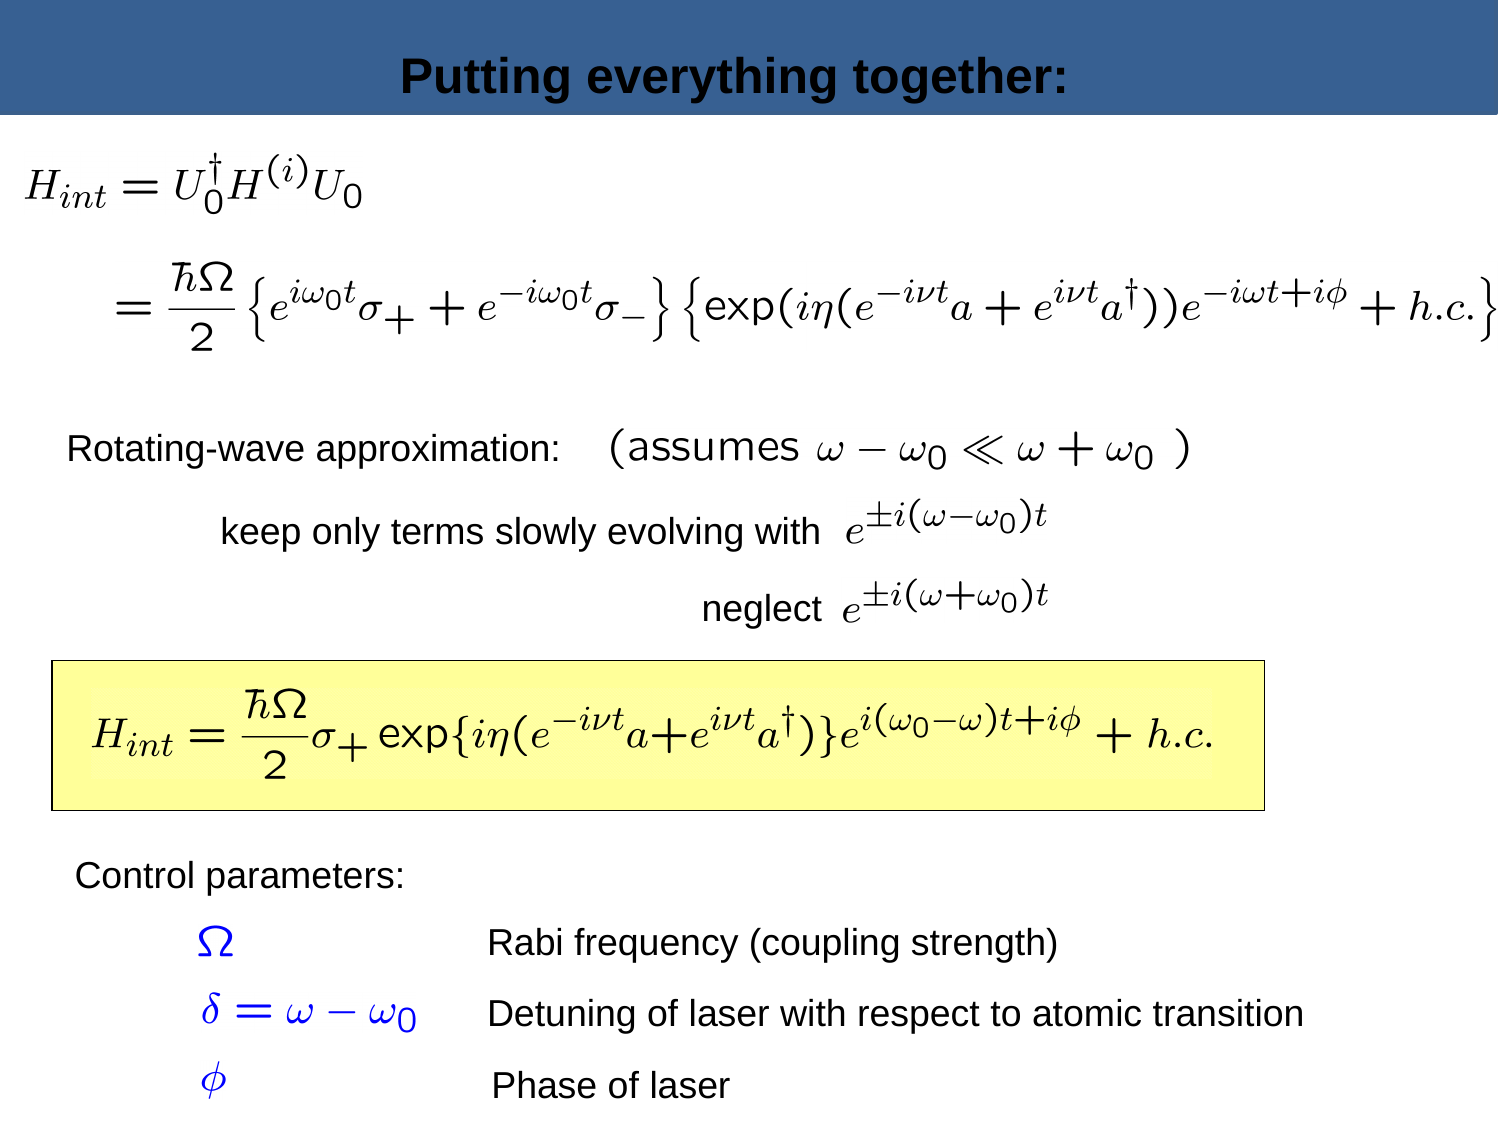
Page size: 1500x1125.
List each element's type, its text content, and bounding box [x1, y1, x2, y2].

picture [201, 992, 416, 1033]
text_box Detuning of laser with respect to atomic transition [472, 980, 1320, 1042]
text_box Rotating-wave approximation: [51, 416, 577, 477]
text_box keep only terms slowly evolving with [205, 499, 847, 561]
text_box Rabi frequency (coupling strength) [472, 910, 1074, 971]
text_box Phase of laser [476, 1053, 756, 1115]
text_box Control parameters: [59, 843, 431, 904]
picture [91, 688, 1212, 779]
picture [841, 577, 1048, 623]
picture [198, 924, 233, 957]
picture [610, 428, 1189, 470]
text_box neglect [686, 576, 838, 638]
picture [24, 151, 363, 215]
text_box [52, 660, 1265, 811]
picture [115, 261, 1498, 352]
picture [846, 497, 1047, 544]
text_box Putting everything together: [385, 35, 1085, 112]
picture [200, 1060, 226, 1101]
